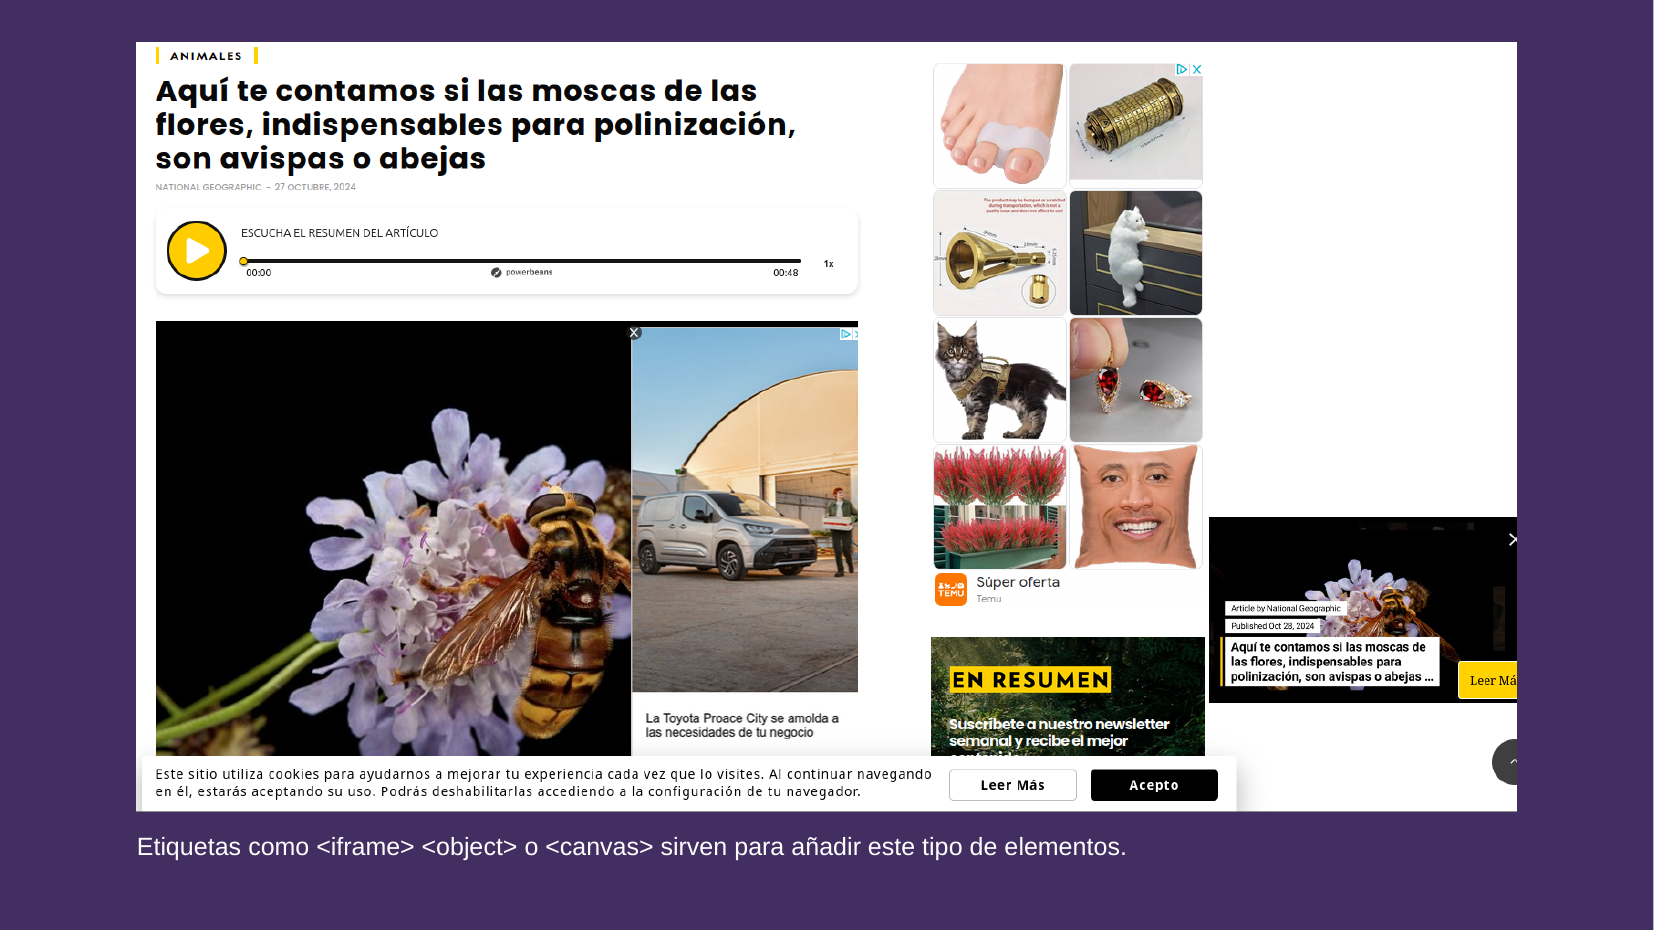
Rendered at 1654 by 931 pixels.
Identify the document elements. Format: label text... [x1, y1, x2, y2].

list Etiquetas como <iframe> <object> o <canvas> sirven para añadir este tipo de elementos. [136, 812, 1502, 931]
picture [136, 42, 1517, 812]
